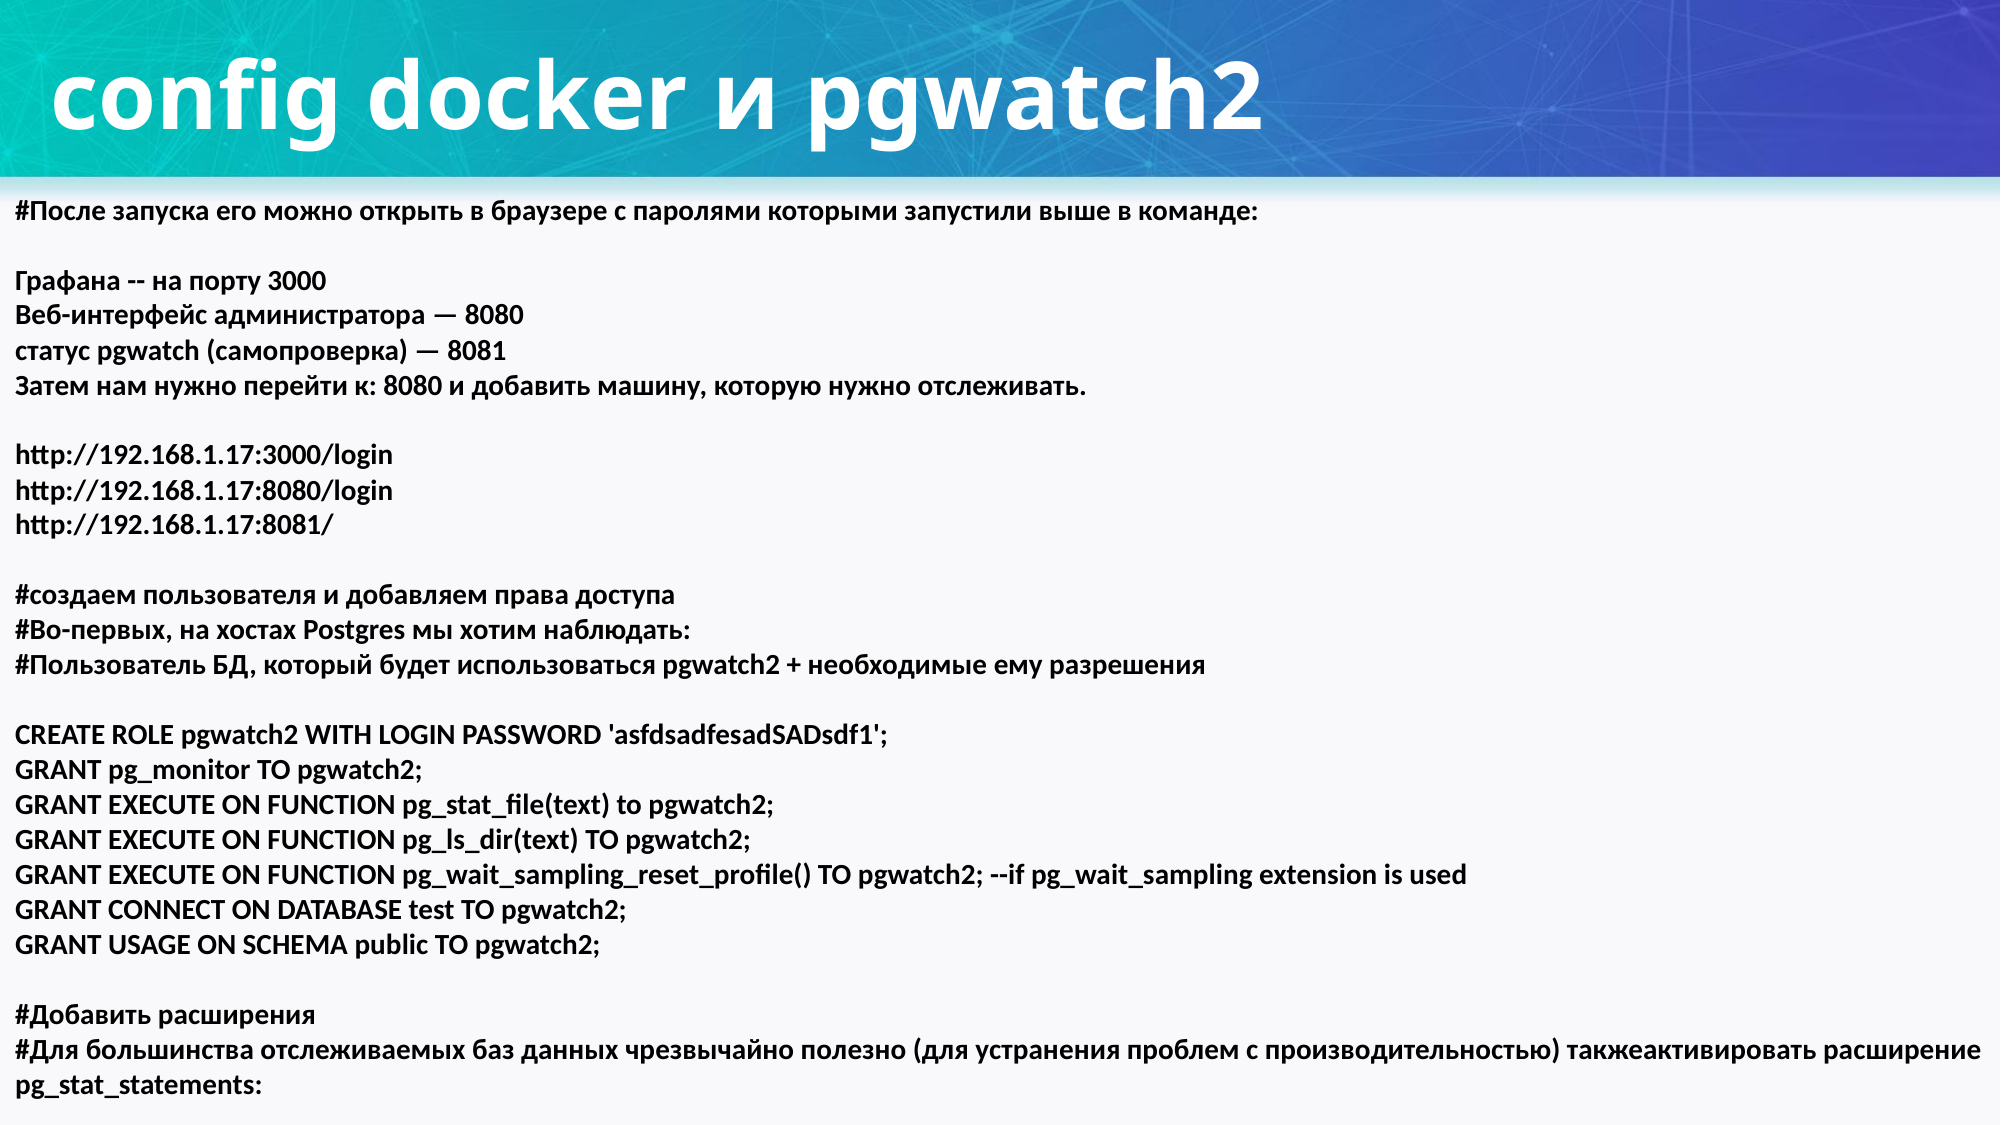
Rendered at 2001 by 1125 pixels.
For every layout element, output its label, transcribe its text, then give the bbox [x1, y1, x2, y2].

text_box #После запуска его можно открыть в браузере c паролями которыми запустили выше в команде: Графана -- на порту 3000 Веб-интерфейс администратора — 8080 статус pgwatch (самопроверка) — 8081 Затем нам нужно перейти к: 8080 и добавить машину, которую нужно отслеживать. http://192.168.1.17:3000/login http://192.168.1.17:8080/login http://192.168.1.17:8081/ #создаем пользователя и добавляем права доступа #Во-первых, на хостах Postgres мы хотим наблюдать: #Пользователь БД, который будет использоваться pgwatch2 + необходимые ему разрешения CREATE ROLE pgwatch2 WITH LOGIN PASSWORD 'asfdsadfesadSADsdf1'; GRANT pg_monitor TO pgwatch2; GRANT EXECUTE ON FUNCTION pg_stat_file(text) to pgwatch2; GRANT EXECUTE ON FUNCTION pg_ls_dir(text) TO pgwatch2; GRANT EXECUTE ON FUNCTION pg_wait_sampling_reset_profile() TO pgwatch2; --if pg_wait_sampling extension is used GRANT CONNECT ON DATABASE test TO pgwatch2; GRANT USAGE ON SCHEMA public TO pgwatch2; #Добавить расширения #Для большинства отслеживаемых баз данных чрезвычайно полезно (для устранения проблем с производительностью) такжеактивировать расширение pg_stat_statements: [0, 176, 2000, 1125]
text_box config docker и pgwatch2 [301, 88, 322, 119]
text_box config docker и pgwatch2 [882, 88, 903, 119]
text_box config docker и pgwatch2 [384, 88, 405, 119]
text_box config docker и pgwatch2 [50, 58, 1882, 140]
text_box config docker и pgwatch2 [825, 88, 845, 119]
picture [0, 0, 2000, 176]
